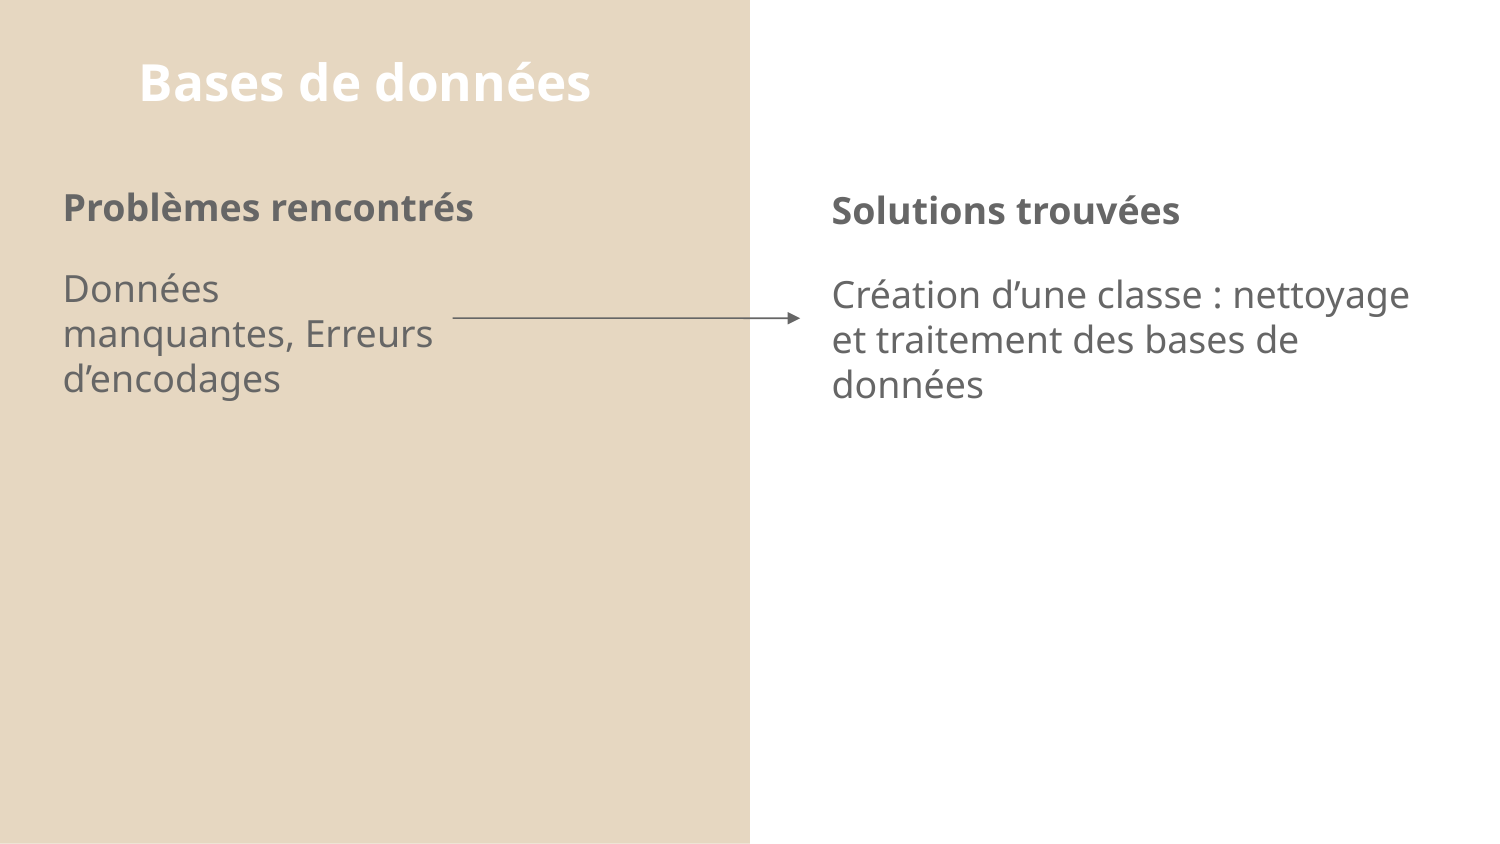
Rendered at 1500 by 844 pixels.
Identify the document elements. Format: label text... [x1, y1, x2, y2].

title Problèmes rencontrés [47, 166, 554, 251]
title Bases de données [63, 32, 668, 133]
text_box Données manquantes, Erreurs d’encodages [47, 250, 473, 366]
text_box Création d’une classe : nettoyage et traitement des bases de données [816, 256, 1466, 373]
title Solutions trouvées [816, 172, 1323, 257]
